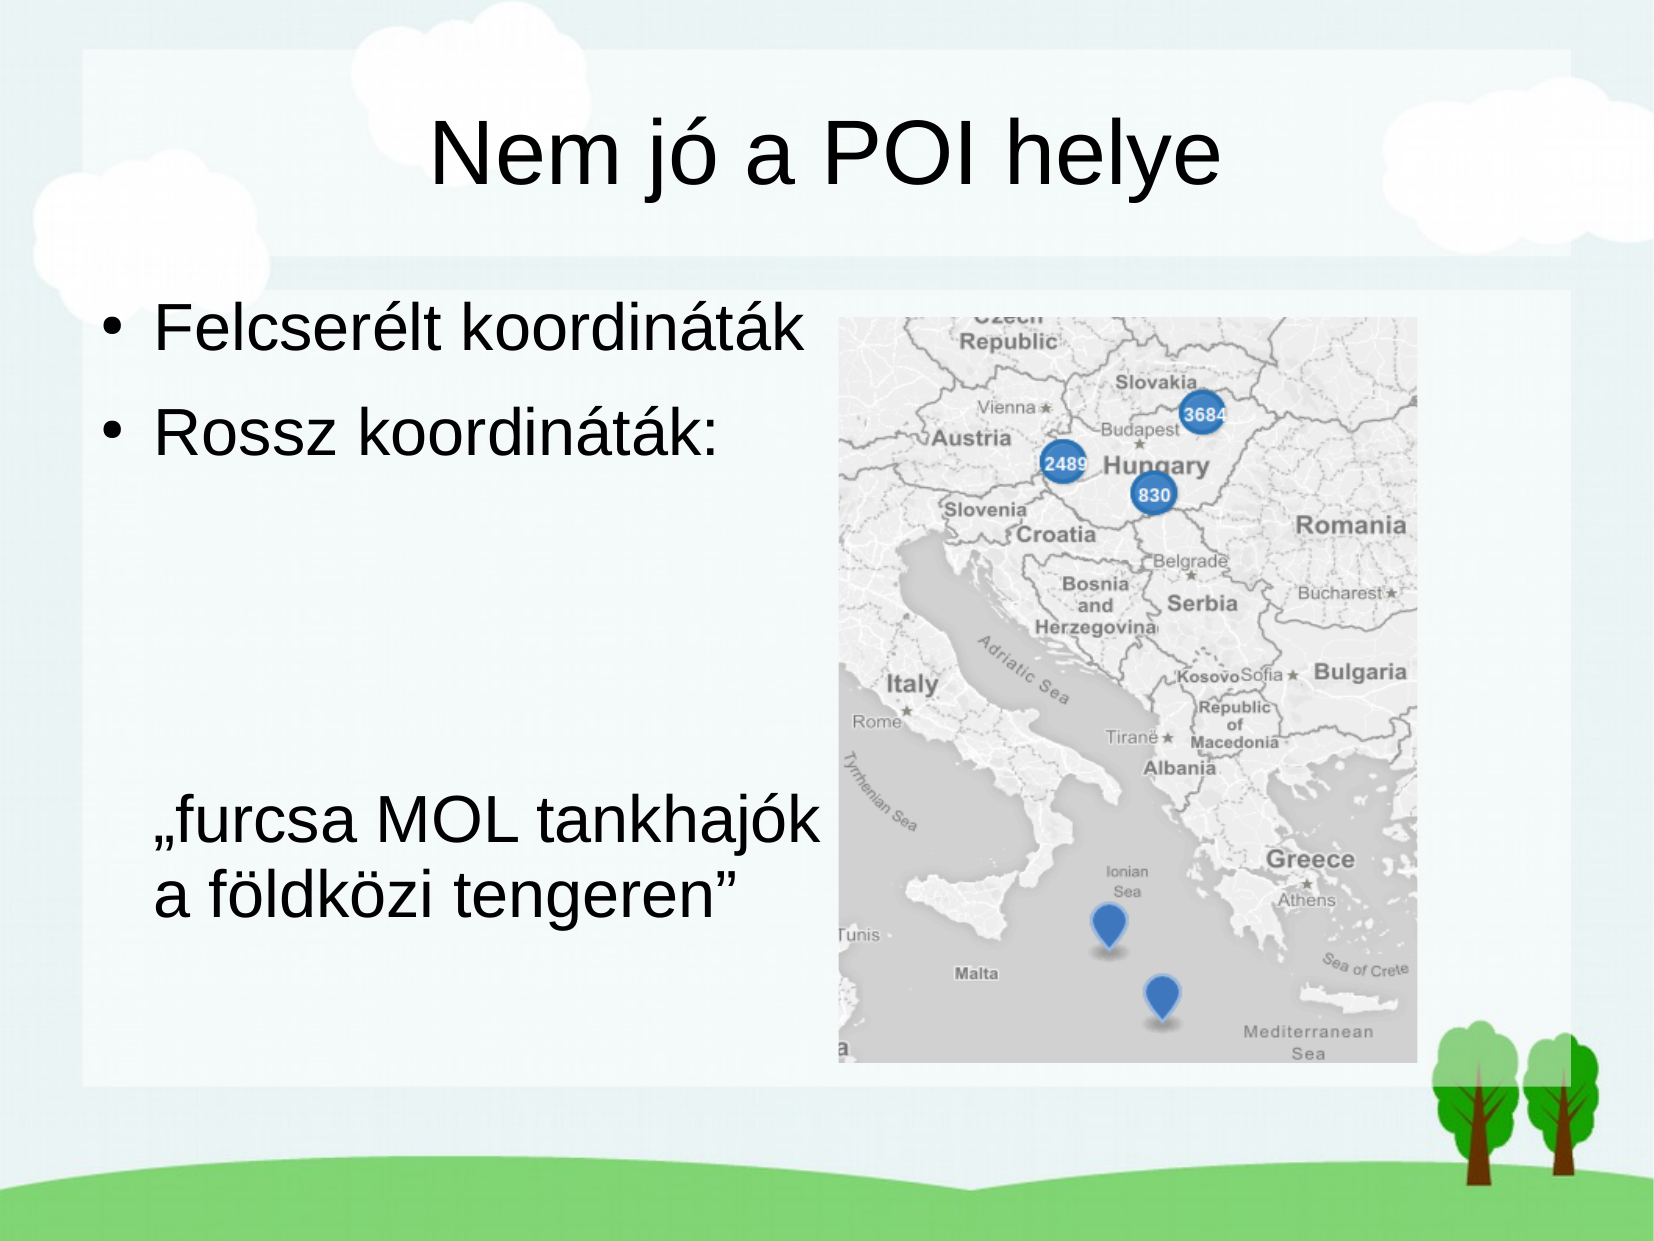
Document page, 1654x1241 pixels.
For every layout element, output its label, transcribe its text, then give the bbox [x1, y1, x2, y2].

picture [0, 0, 1654, 1241]
title Nem jó a POI helye [82, 49, 1571, 257]
list Felcserélt koordináták Rossz koordináták: „furcsa MOL tankhajók a földközi tengeren” [82, 290, 1571, 1087]
